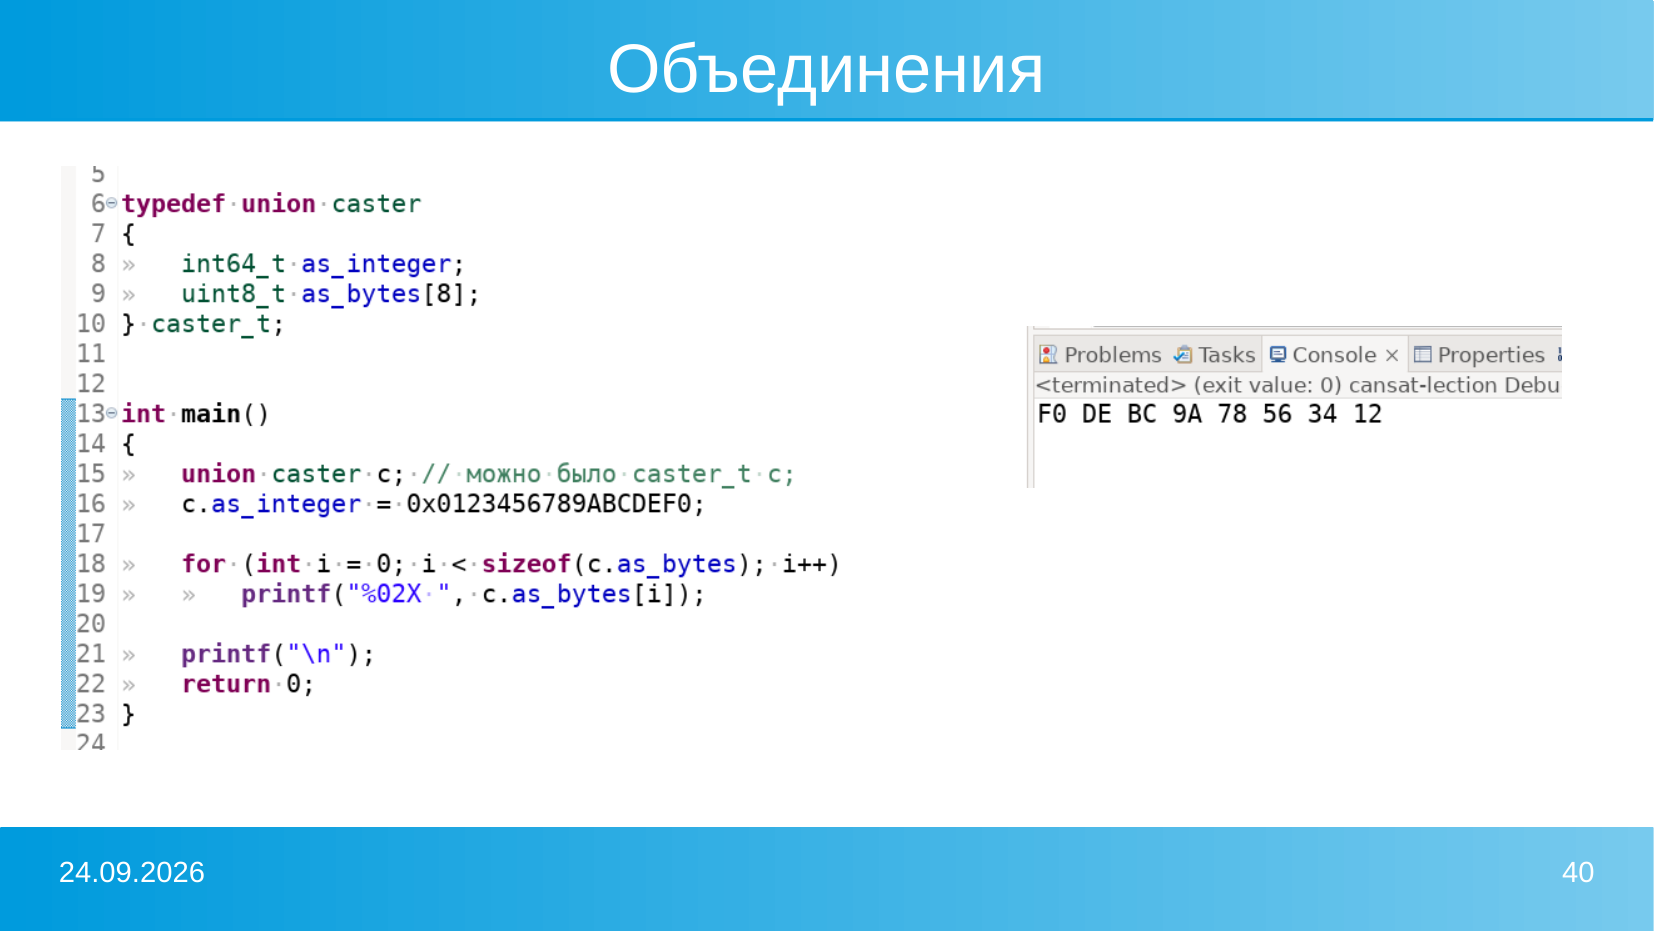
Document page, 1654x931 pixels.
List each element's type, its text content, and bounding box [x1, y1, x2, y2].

picture [61, 166, 901, 751]
title Объединения [59, 29, 1595, 108]
picture [1012, 326, 1562, 488]
